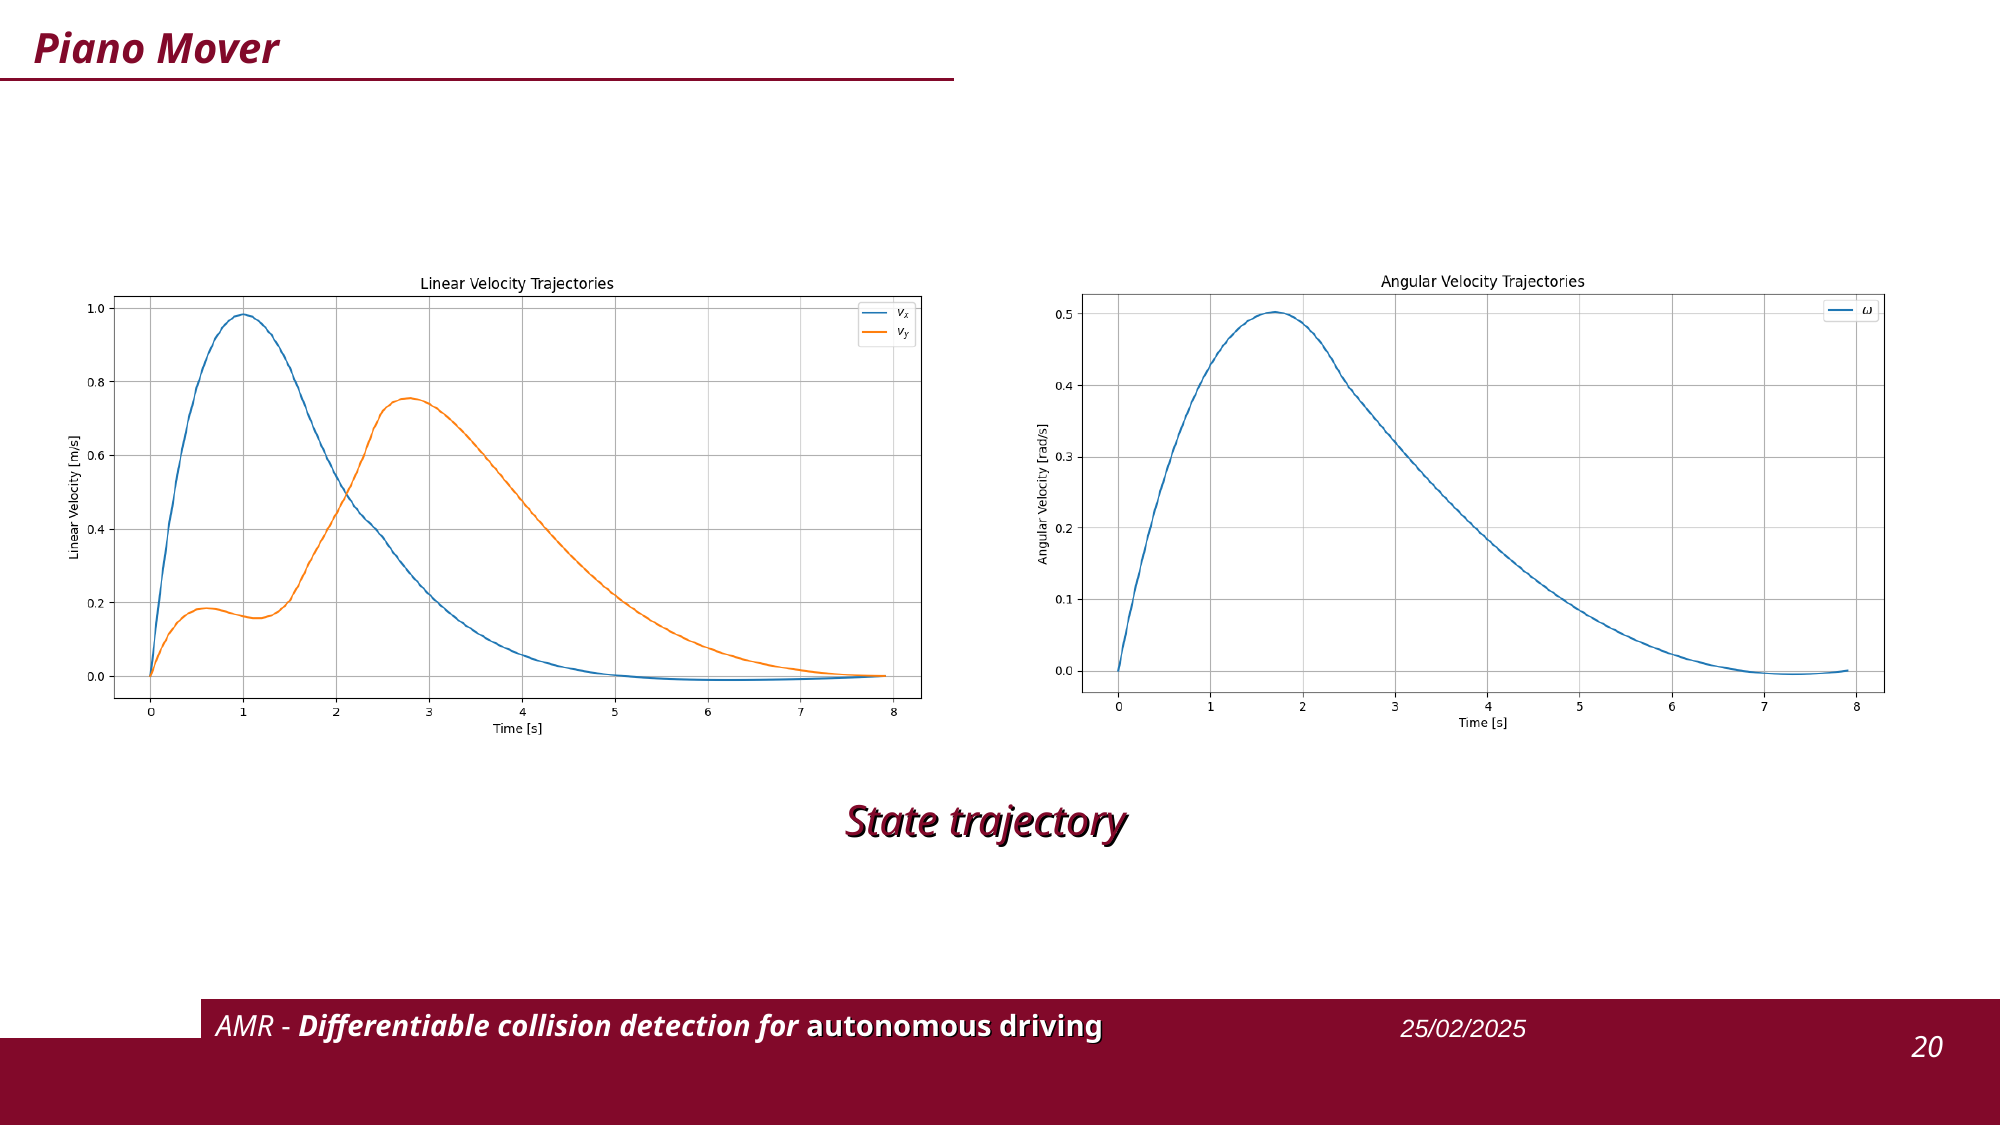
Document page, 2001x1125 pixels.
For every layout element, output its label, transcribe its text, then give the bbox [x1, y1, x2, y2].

text_box Piano Mover [18, 13, 1019, 80]
text_box State trajectory [829, 786, 1372, 853]
text_box 25/02/2025 [1385, 1004, 1589, 1050]
text_box [0, 999, 2000, 1125]
picture [1018, 231, 1916, 749]
text_box 20 [1896, 1020, 1966, 1072]
picture [51, 258, 948, 755]
text_box AMR - Differentiable collision detection for autonomous driving [201, 999, 1202, 1051]
